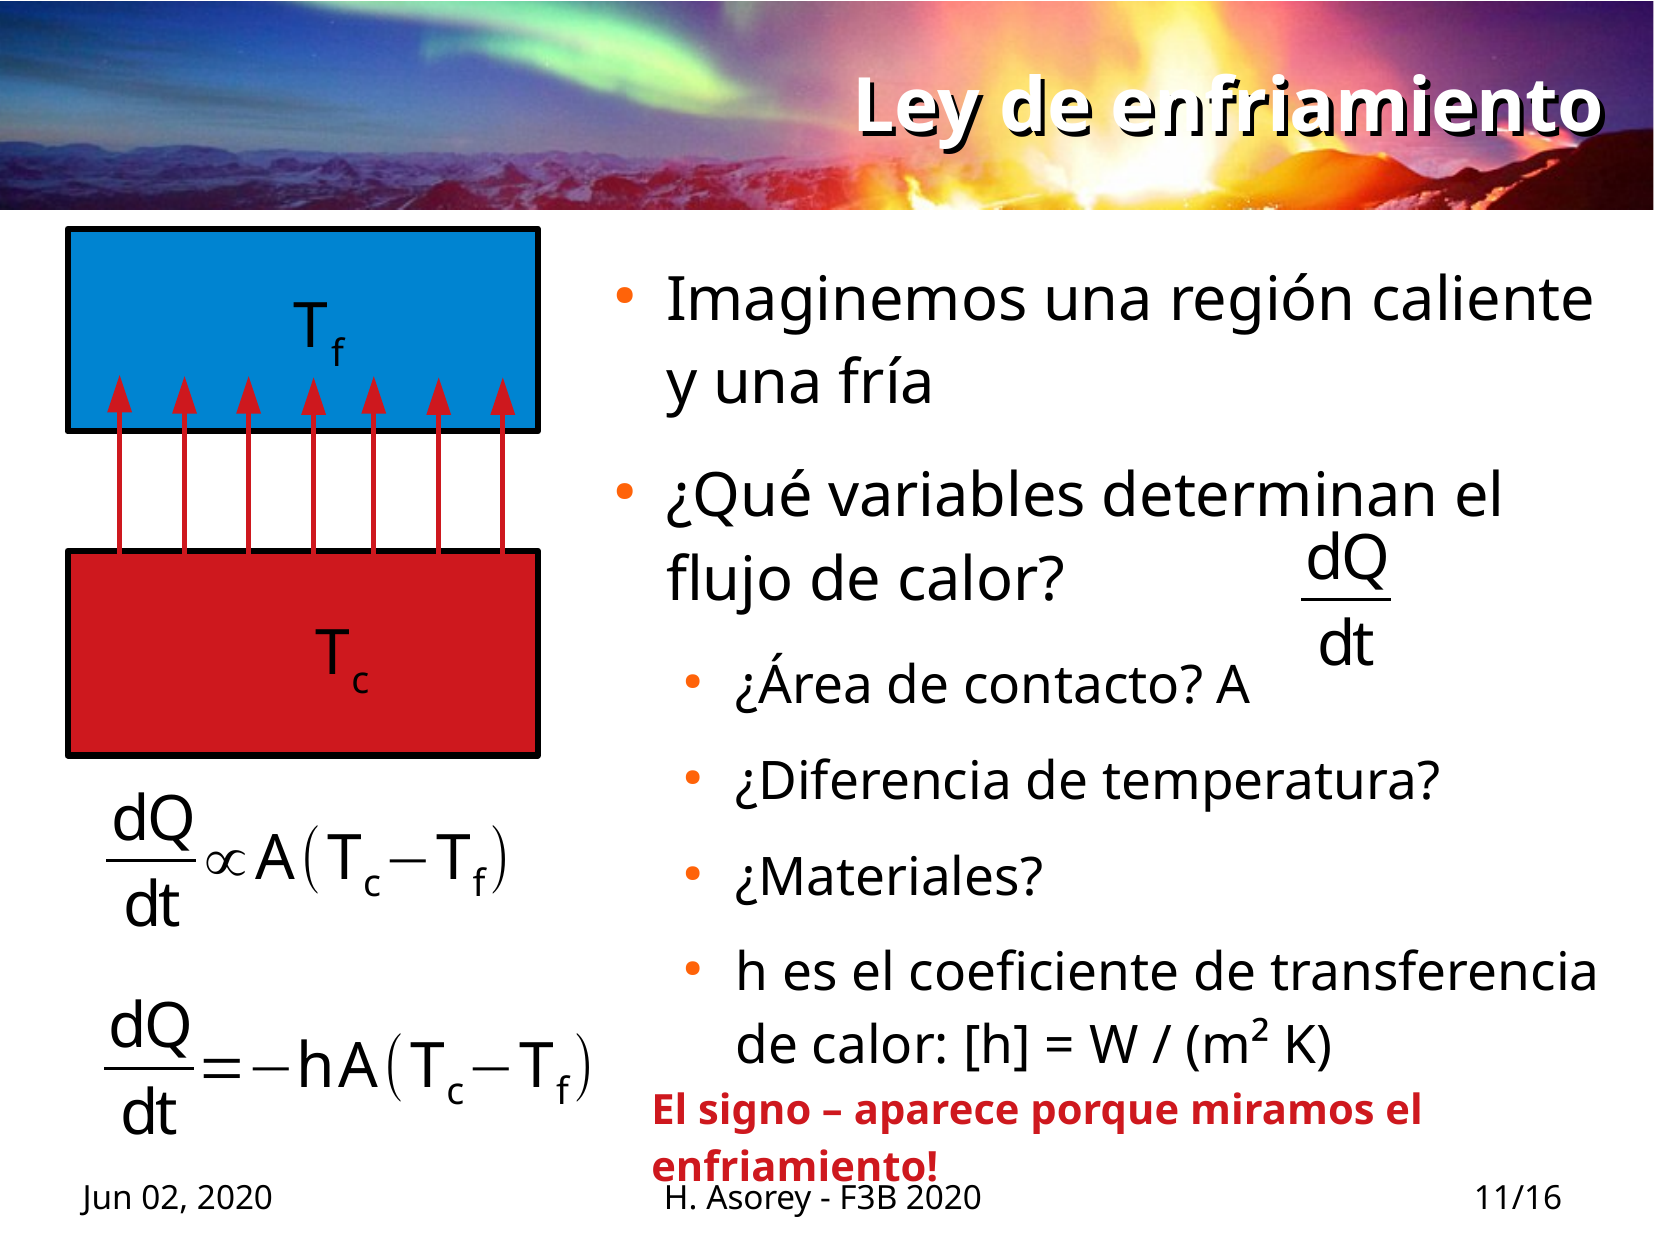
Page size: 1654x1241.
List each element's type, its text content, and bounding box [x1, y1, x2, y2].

chart [307, 615, 376, 703]
text_box El signo – aparece porque miramos el enfriamiento! [636, 1072, 1654, 1138]
chart [1291, 519, 1400, 681]
chart [285, 287, 351, 375]
chart [94, 988, 601, 1150]
text_box [67, 550, 538, 756]
title Ley de enfriamiento [45, 15, 1606, 191]
chart [96, 780, 517, 942]
text_box [67, 228, 538, 432]
list Imaginemos una región caliente y una fría ¿Qué variables determinan el flujo de calor? ¿Área de contacto? A ¿Diferencia de temperatura? ¿Materiales? h es el coeficiente de transferencia de calor: [h] = W / (m² K) [596, 255, 1606, 1156]
picture [0, 1, 1654, 210]
